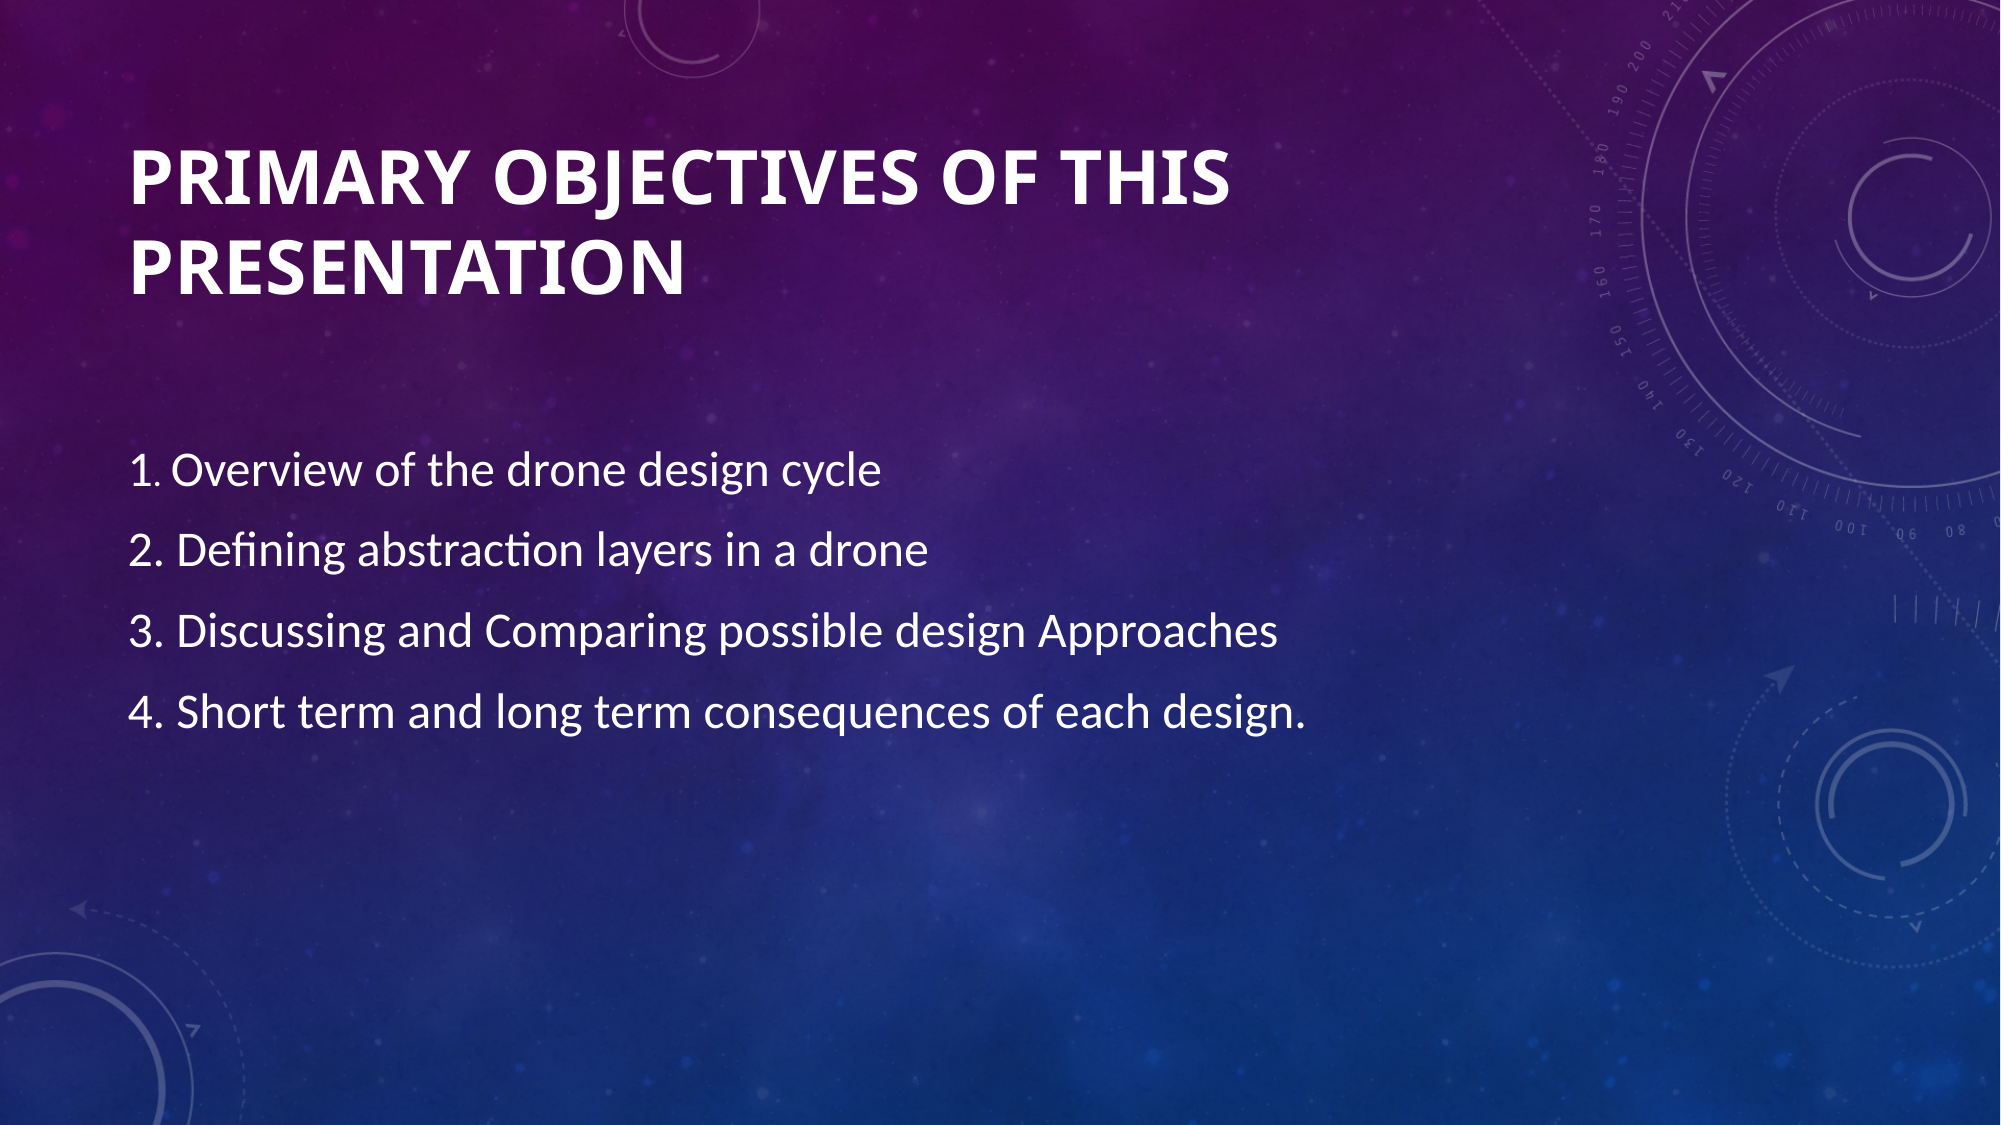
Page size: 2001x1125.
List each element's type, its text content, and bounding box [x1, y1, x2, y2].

picture [0, 0, 2001, 1125]
list 1. Overview of the drone design cycle 2. Defining abstraction layers in a drone 3. Discussing and Comparing possible design Approaches 4. Short term and long term consequences of each design. [112, 294, 1775, 880]
title Primary objectives of this presentation [112, 99, 1775, 294]
